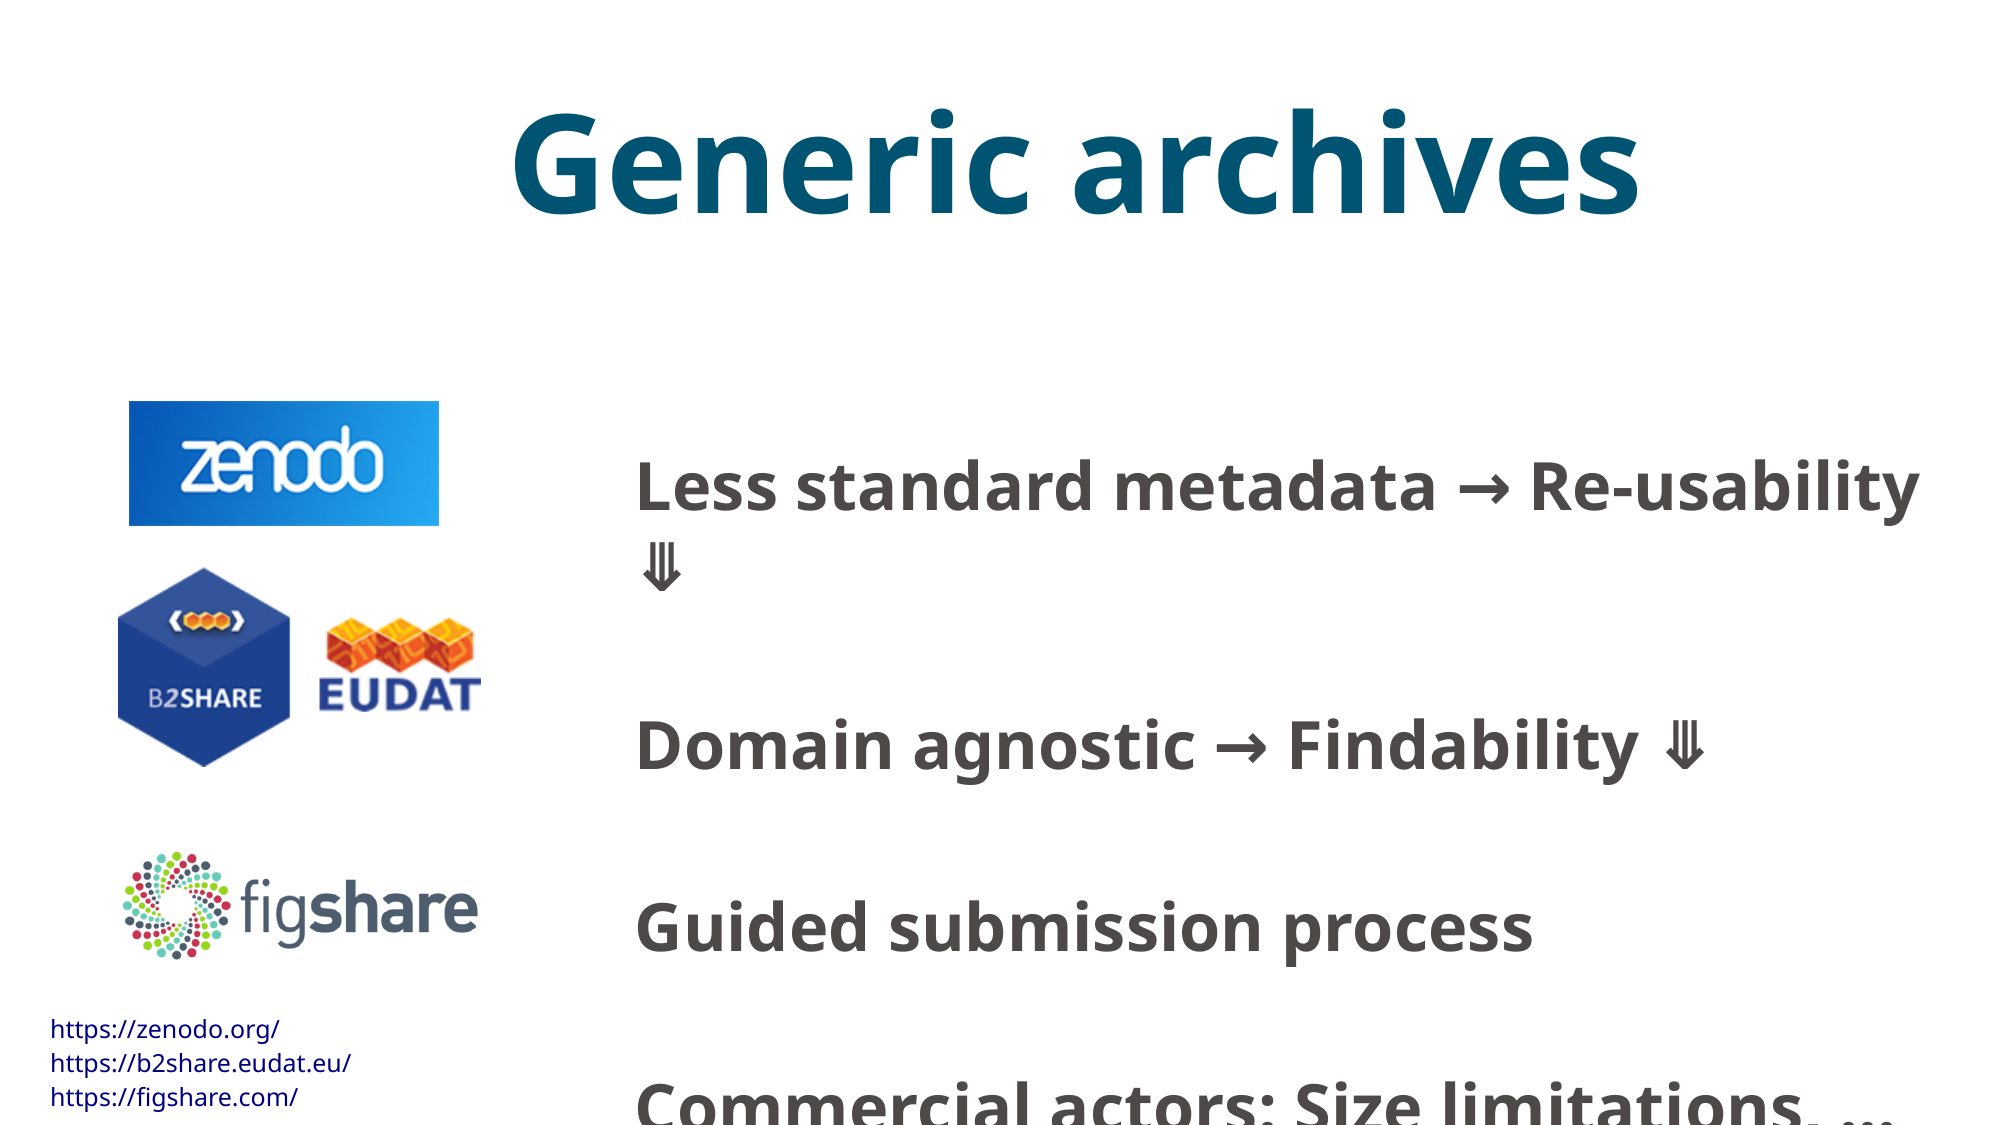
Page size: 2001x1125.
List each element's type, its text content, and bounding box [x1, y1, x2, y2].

picture [118, 566, 481, 767]
picture [129, 401, 439, 526]
text_box Generic archives [492, 59, 1508, 212]
text_box Less standard metadata → Re-usability ⤋ Domain agnostic → Findability ⤋ Guided submission process Commercial actors: Size limitations, ... [584, 431, 1967, 1075]
picture [121, 850, 479, 961]
text_box https://zenodo.org/ https://b2share.eudat.eu/ https://figshare.com/ [35, 1003, 327, 1119]
